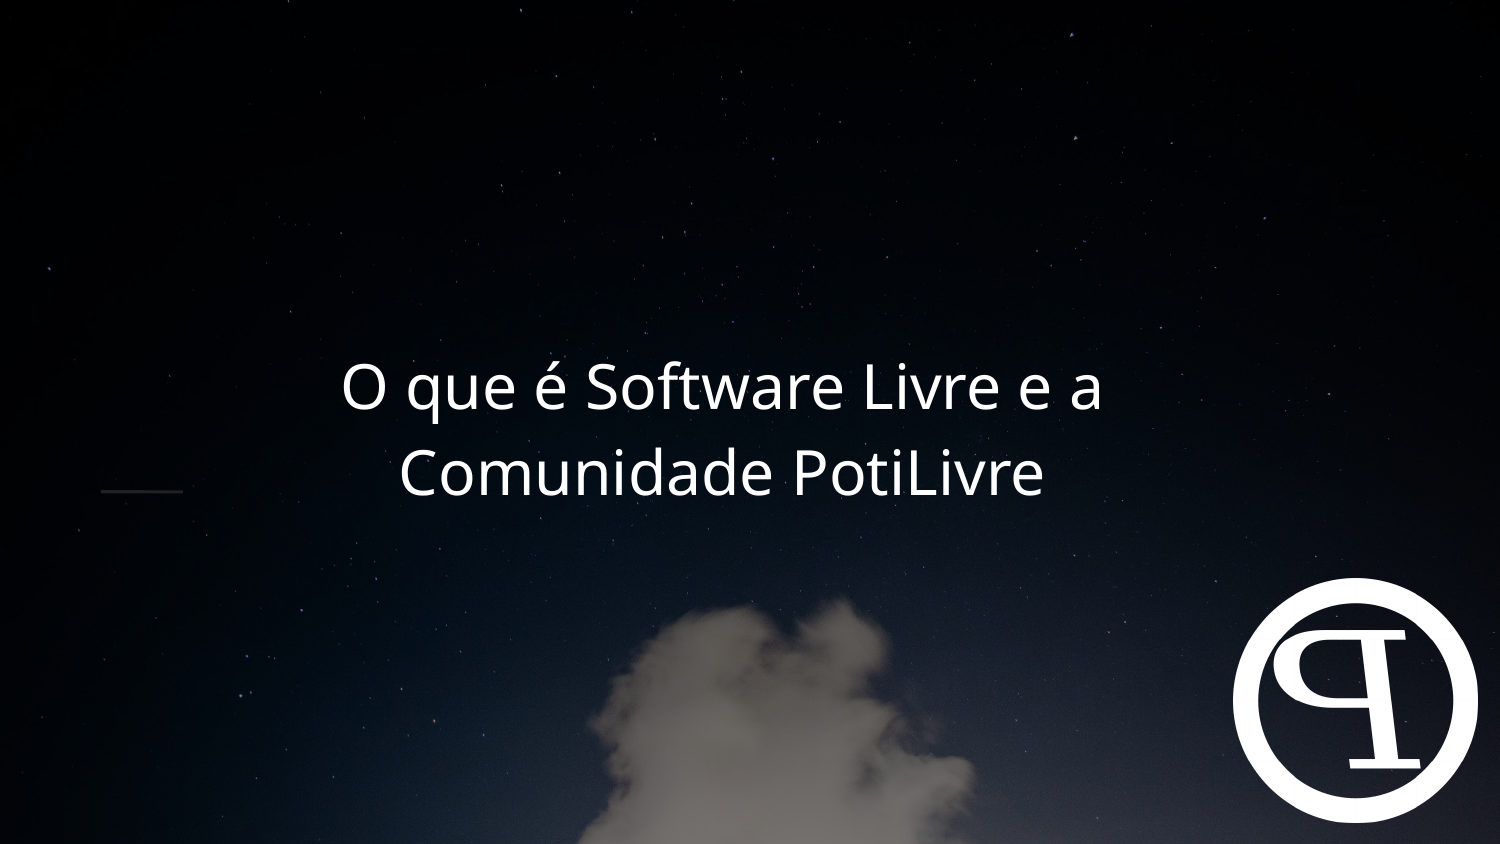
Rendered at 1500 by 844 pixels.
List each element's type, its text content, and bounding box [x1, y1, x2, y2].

title O que é Software Livre e a Comunidade PotiLivre [51, 352, 1449, 491]
picture [0, 0, 1500, 844]
